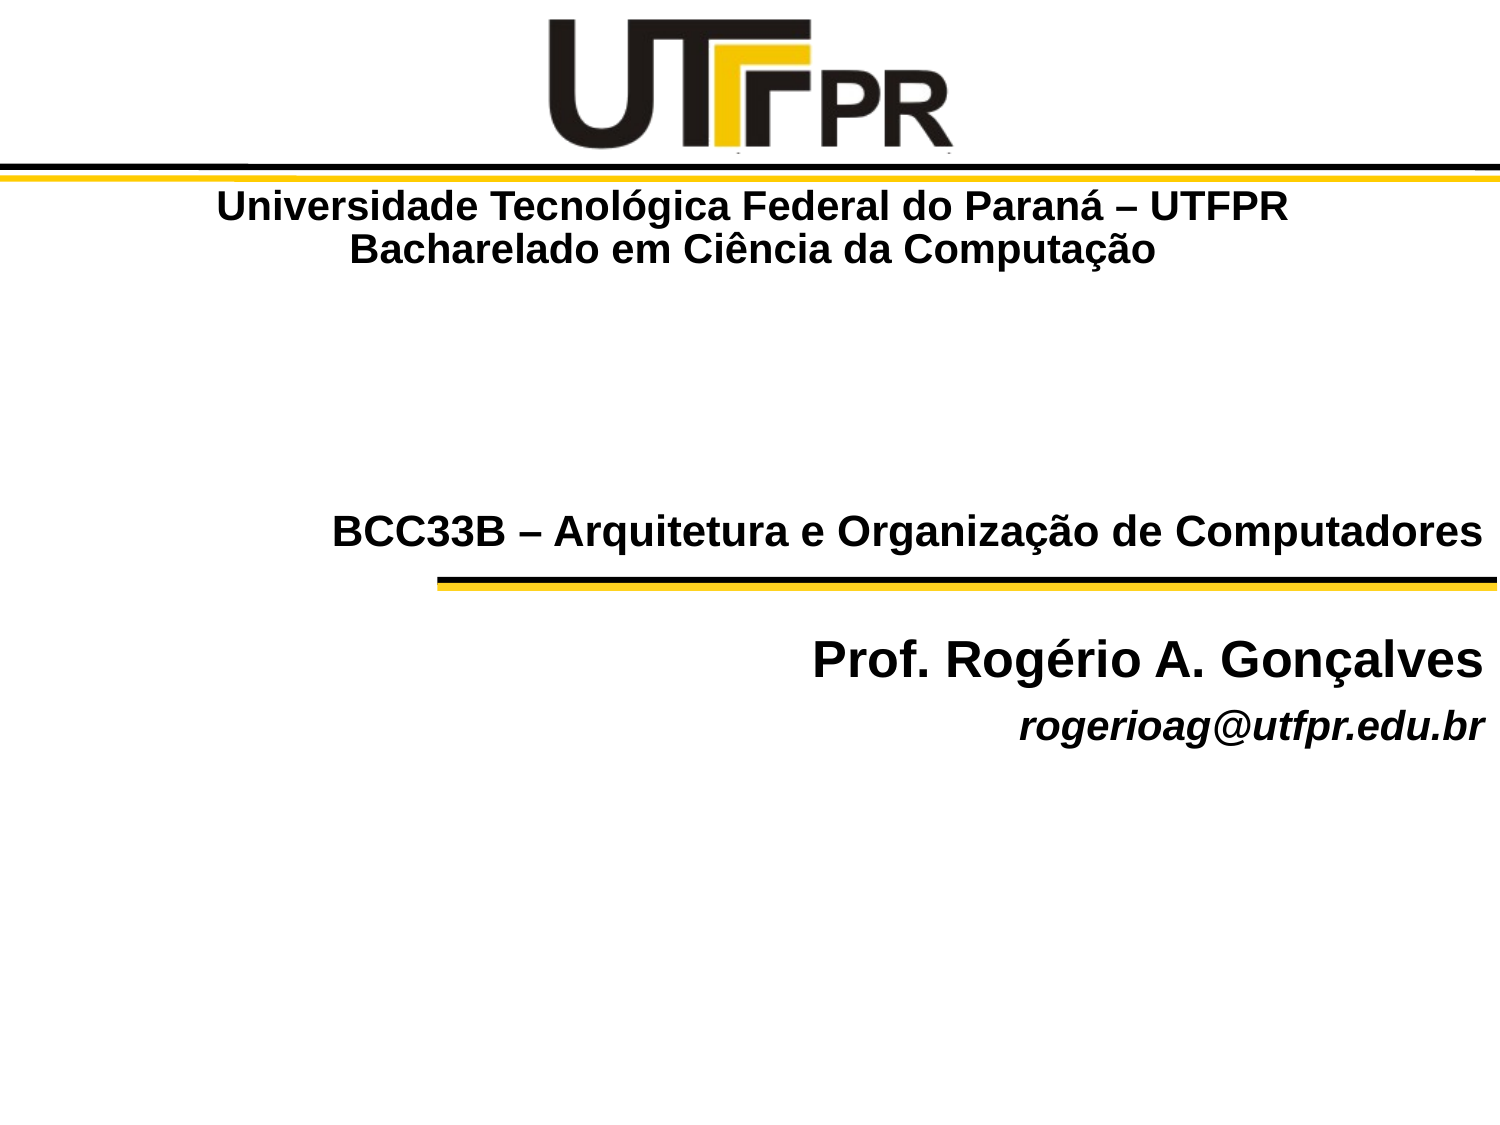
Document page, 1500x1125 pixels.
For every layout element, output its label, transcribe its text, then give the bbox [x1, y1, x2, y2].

text_box [437, 576, 1498, 591]
title BCC33B – Arquitetura e Organização de Computadores [265, 491, 1499, 575]
subtitle Prof. Rogério A. Gonçalves rogerioag@utfpr.edu.br [439, 615, 1485, 768]
picture [540, 11, 960, 154]
title Universidade Tecnológica Federal do Paraná – UTFPR Bacharelado em Ciência da Computação [4, 176, 1500, 329]
